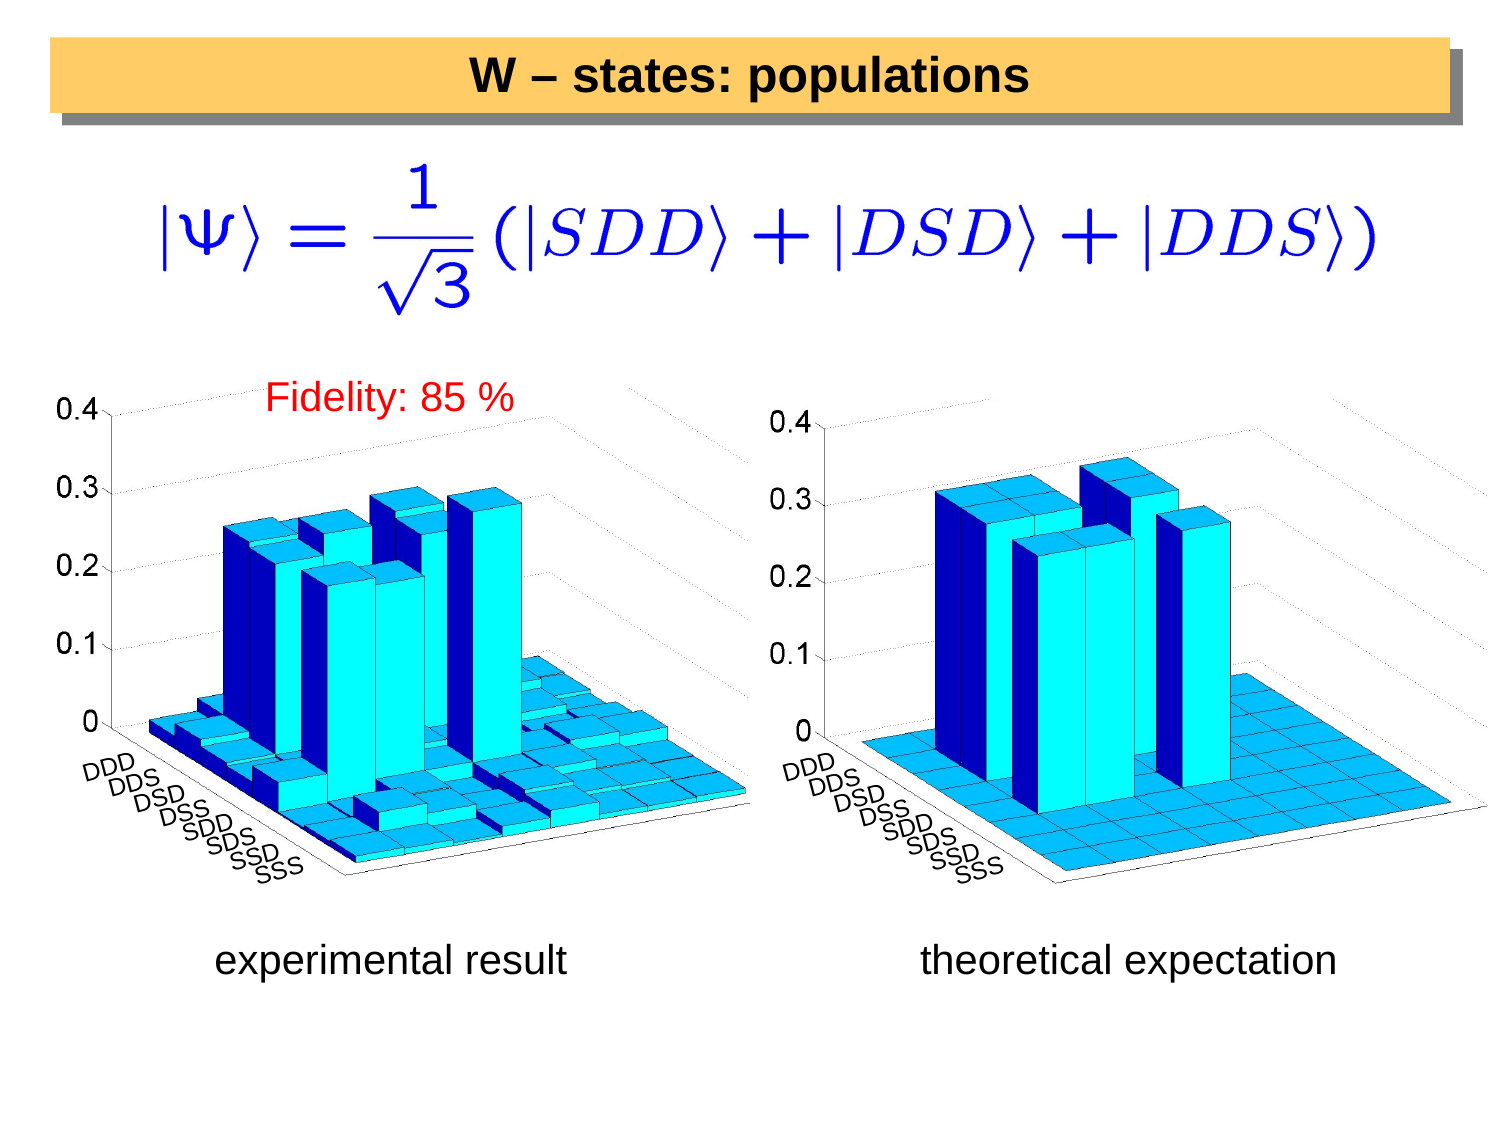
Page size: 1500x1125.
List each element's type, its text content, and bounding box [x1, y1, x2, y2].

title W – states: populations [50, 37, 1450, 113]
text_box DSS [139, 779, 223, 845]
text_box DSD [136, 796, 146, 810]
text_box DDD [819, 755, 830, 761]
picture [161, 162, 1375, 316]
picture [50, 387, 1488, 890]
text_box DDD [762, 732, 849, 799]
text_box DDS [110, 780, 121, 794]
text_box DDD [119, 755, 130, 761]
text_box SDS [185, 807, 270, 873]
text_box SSS [234, 837, 324, 902]
text_box SSS [934, 837, 1024, 902]
text_box DSS [839, 779, 923, 845]
text_box theoretical expectation [905, 924, 1353, 991]
text_box SSD [909, 823, 993, 888]
text_box DDS [811, 780, 822, 786]
text_box DDS [788, 748, 874, 814]
text_box SDS [885, 807, 970, 873]
text_box SSD [209, 823, 293, 888]
text_box SDD [161, 793, 247, 859]
text_box SDD [861, 793, 947, 859]
text_box DSD [113, 764, 199, 830]
text_box DDD [62, 732, 149, 799]
text_box DSD [836, 796, 846, 810]
text_box experimental result [199, 924, 583, 991]
text_box DDD [785, 765, 795, 779]
text_box DDS [88, 748, 174, 814]
text_box DDD [85, 765, 95, 779]
text_box Fidelity: 85 % [249, 362, 530, 428]
text_box DSD [813, 764, 899, 830]
